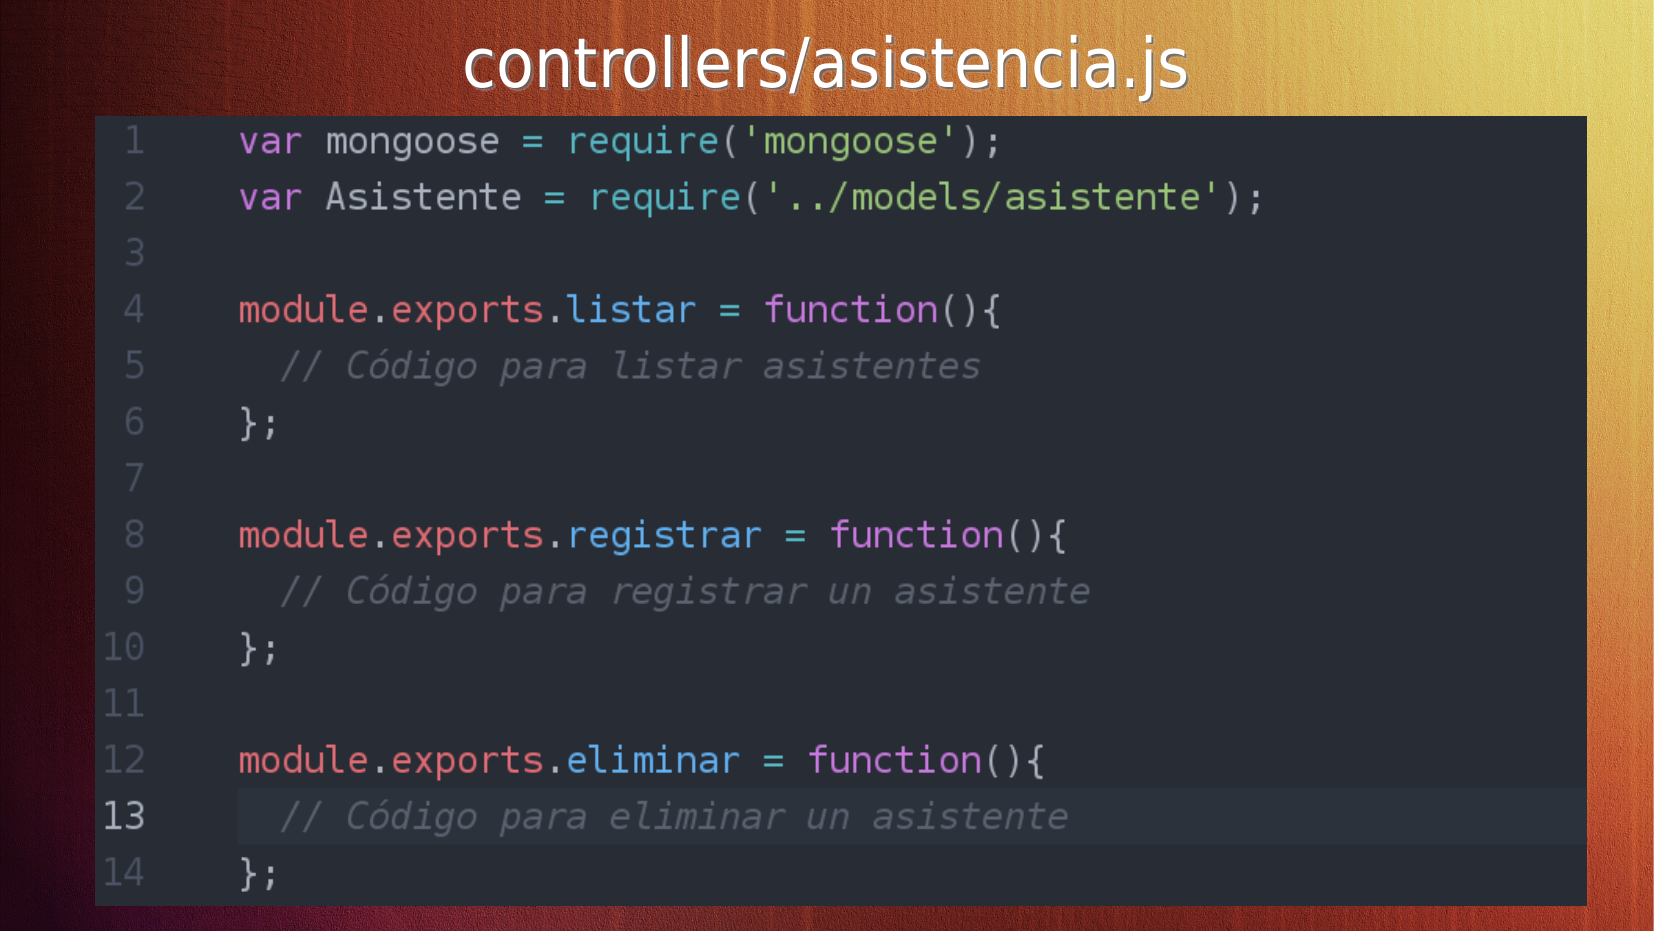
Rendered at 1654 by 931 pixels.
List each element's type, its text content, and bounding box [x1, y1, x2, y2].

picture [0, 0, 1654, 931]
title controllers/asistencia.js [82, 23, 1571, 104]
